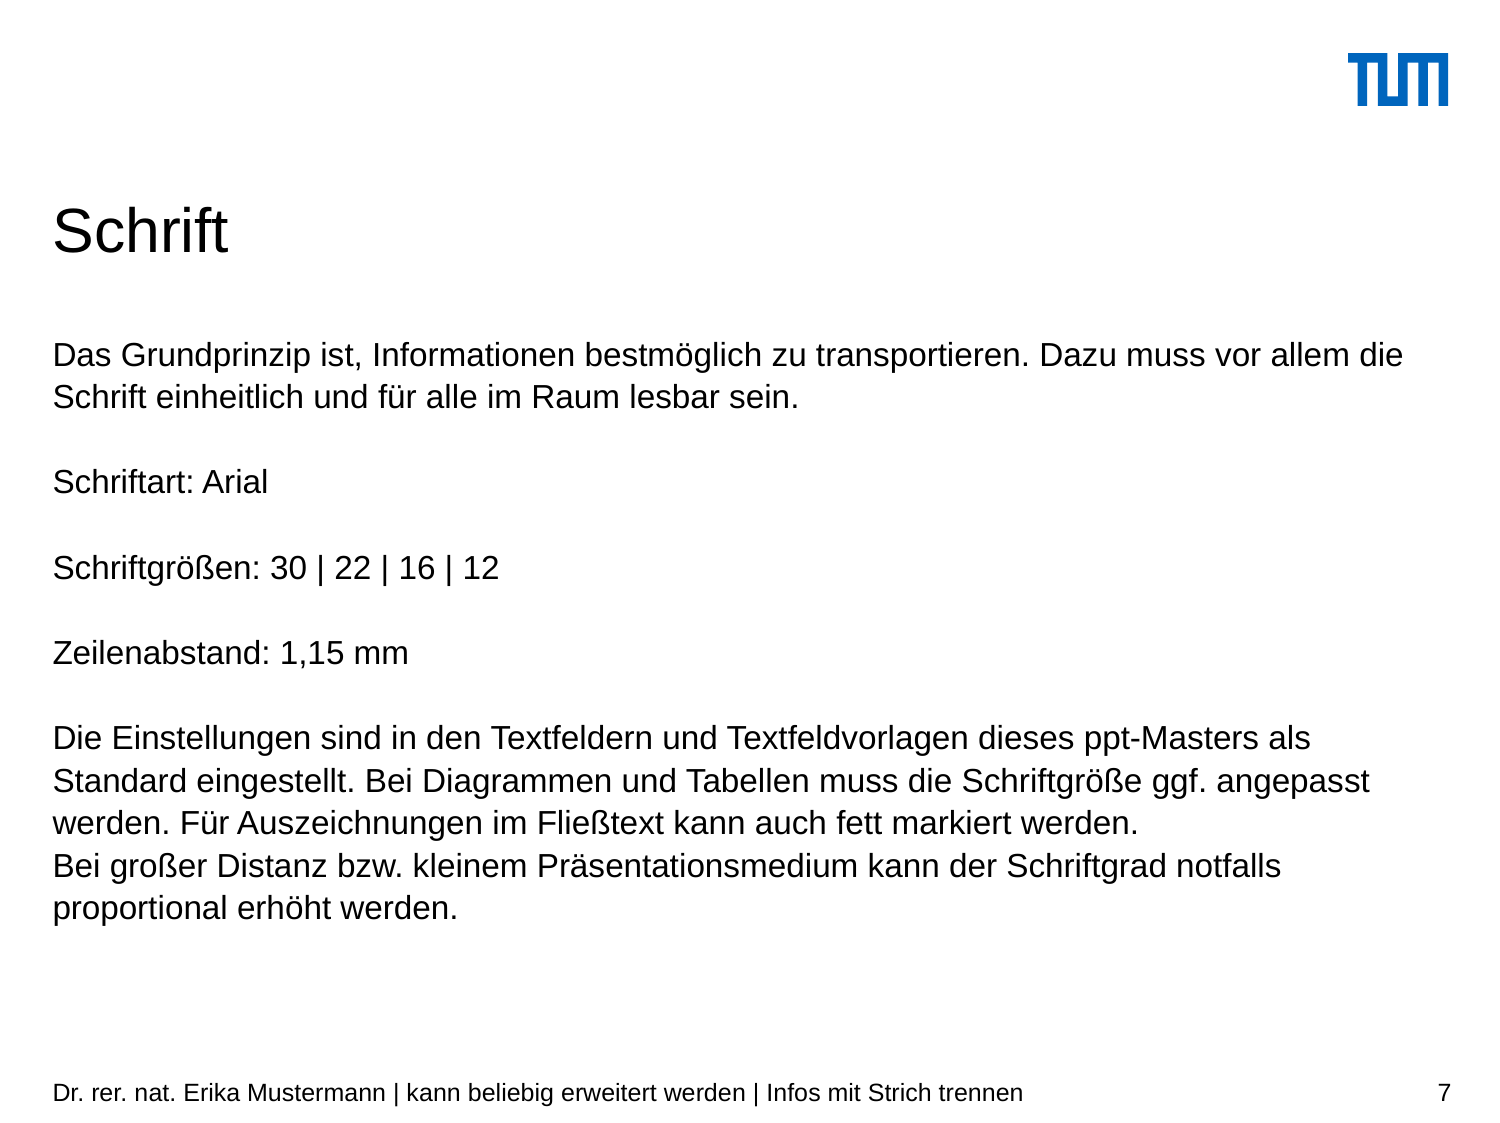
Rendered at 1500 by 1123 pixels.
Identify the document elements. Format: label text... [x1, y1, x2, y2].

title Schrift [52, 195, 1453, 266]
list Das Grundprinzip ist, Informationen bestmöglich zu transportieren. Dazu muss vor allem die Schrift einheitlich und für alle im Raum lesbar sein. Schriftart: Arial Schriftgrößen: 30 | 22 | 16 | 12 Zeilenabstand: 1,15 mm Die Einstellungen sind in den Textfeldern und Textfeldvorlagen dieses ppt-Masters als Standard eingestellt. Bei Diagrammen und Tabellen muss die Schriftgröße ggf. angepasst werden. Für Auszeichnungen im Fließtext kann auch fett markiert werden. Bei großer Distanz bzw. kleinem Präsentationsmedium kann der Schriftgrad notfalls proportional erhöht werden. [52, 330, 1453, 1105]
